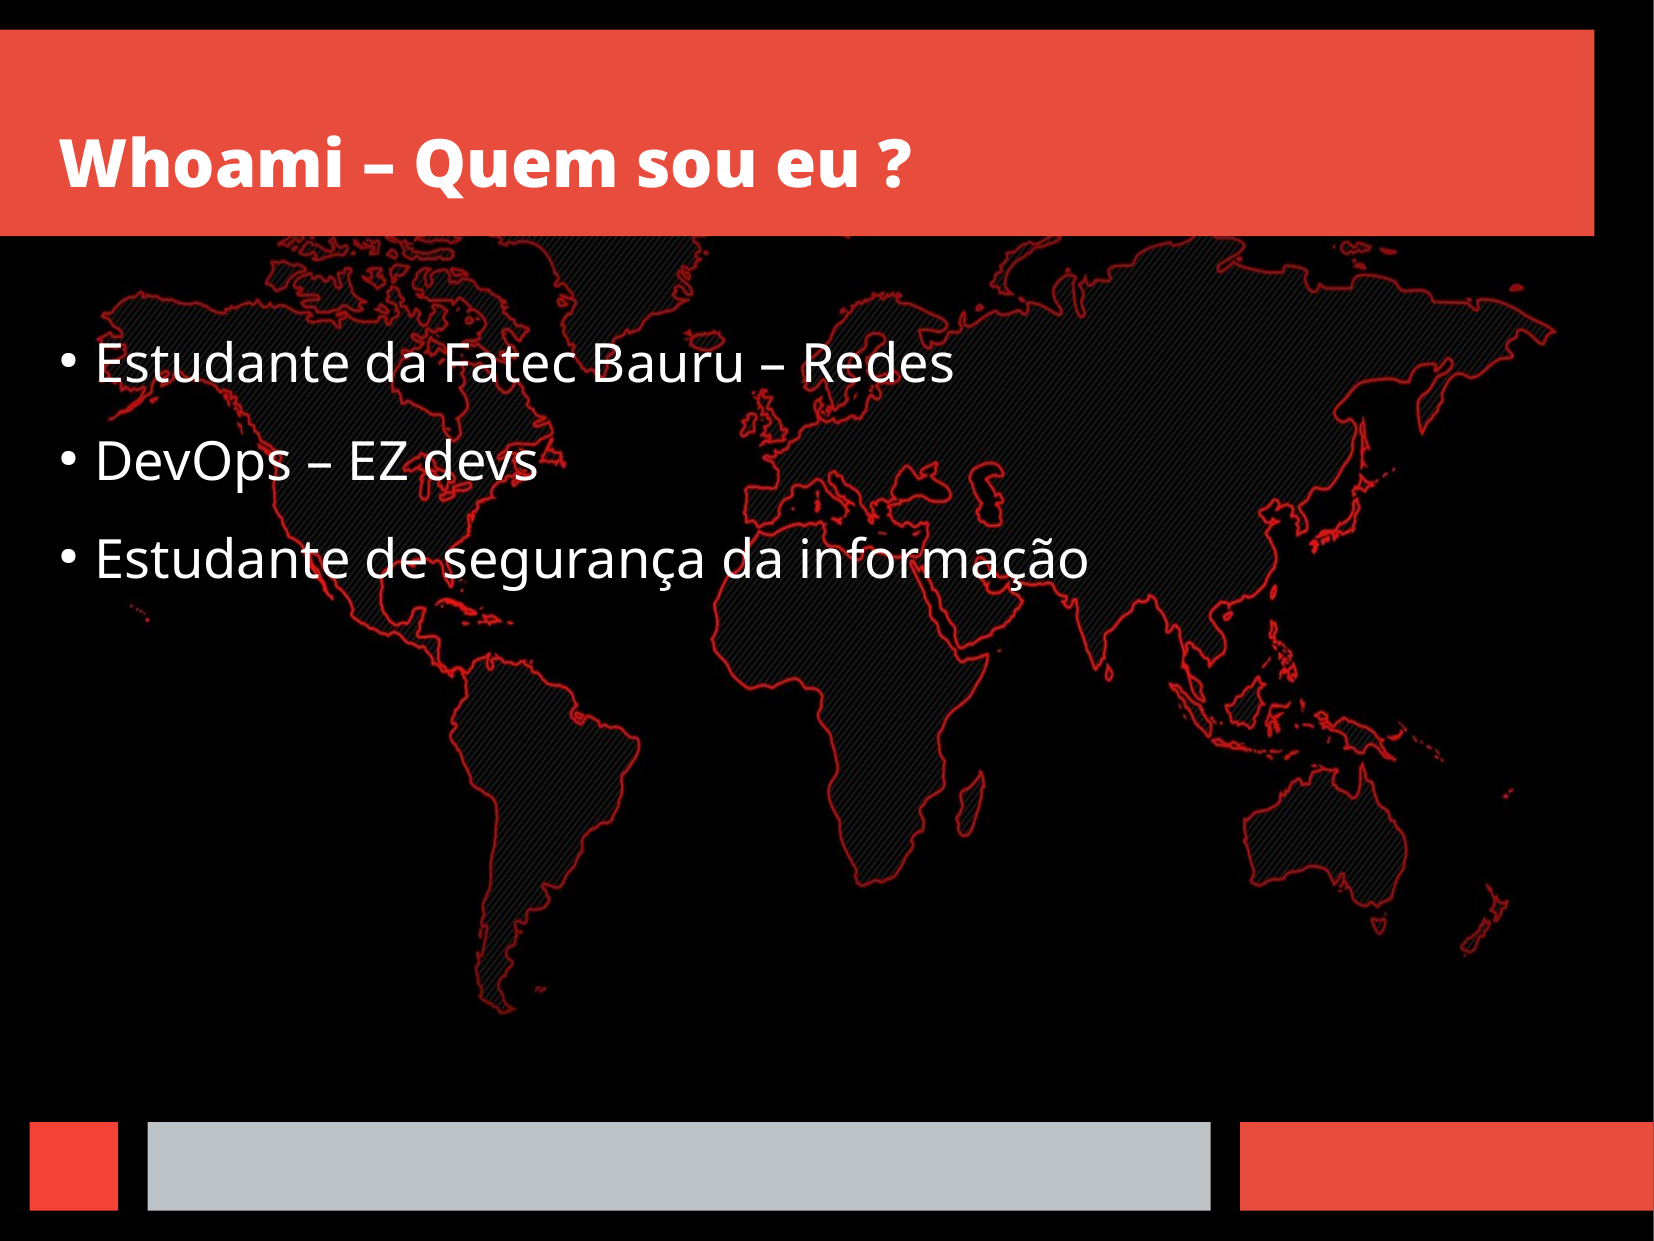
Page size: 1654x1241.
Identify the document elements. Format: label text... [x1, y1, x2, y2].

title Whoami – Quem sou eu ? [59, 59, 1595, 207]
picture [0, 0, 1654, 1241]
list Estudante da Fatec Bauru – Redes DevOps – EZ devs Estudante de segurança da informação [59, 324, 1565, 1093]
